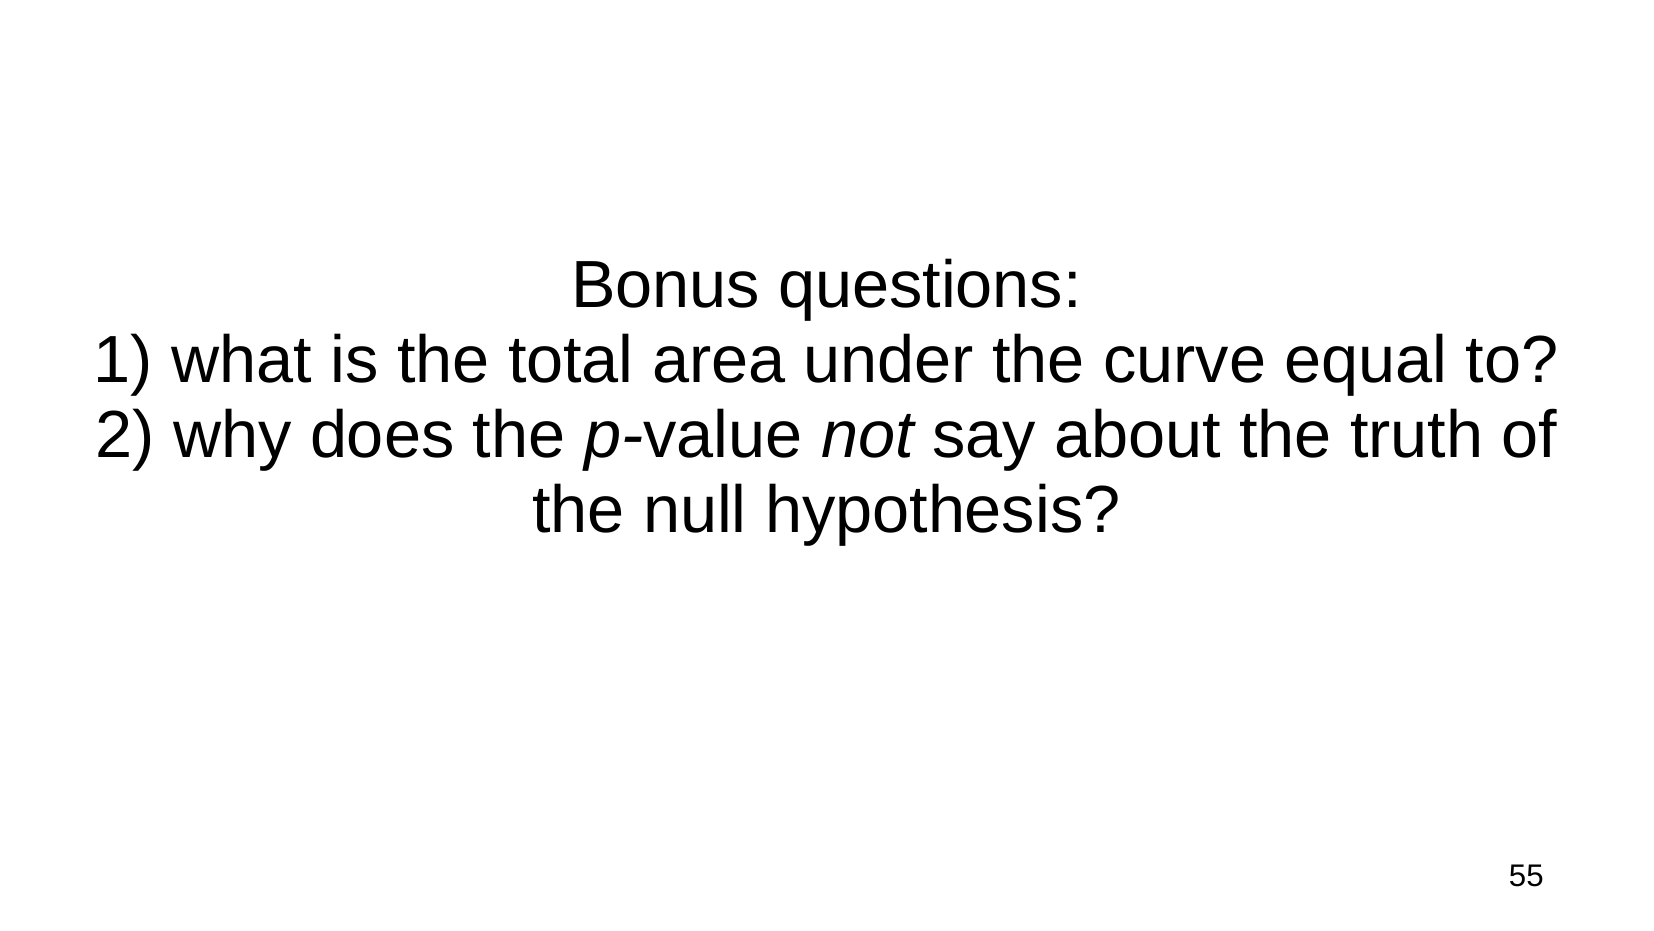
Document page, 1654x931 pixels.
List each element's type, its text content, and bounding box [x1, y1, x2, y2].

text_box <nummer> [1494, 850, 1654, 921]
subtitle Bonus questions: 1) what is the total area under the curve equal to? 2) why does the p-value not say about the truth of the null hypothesis? [82, 37, 1571, 757]
